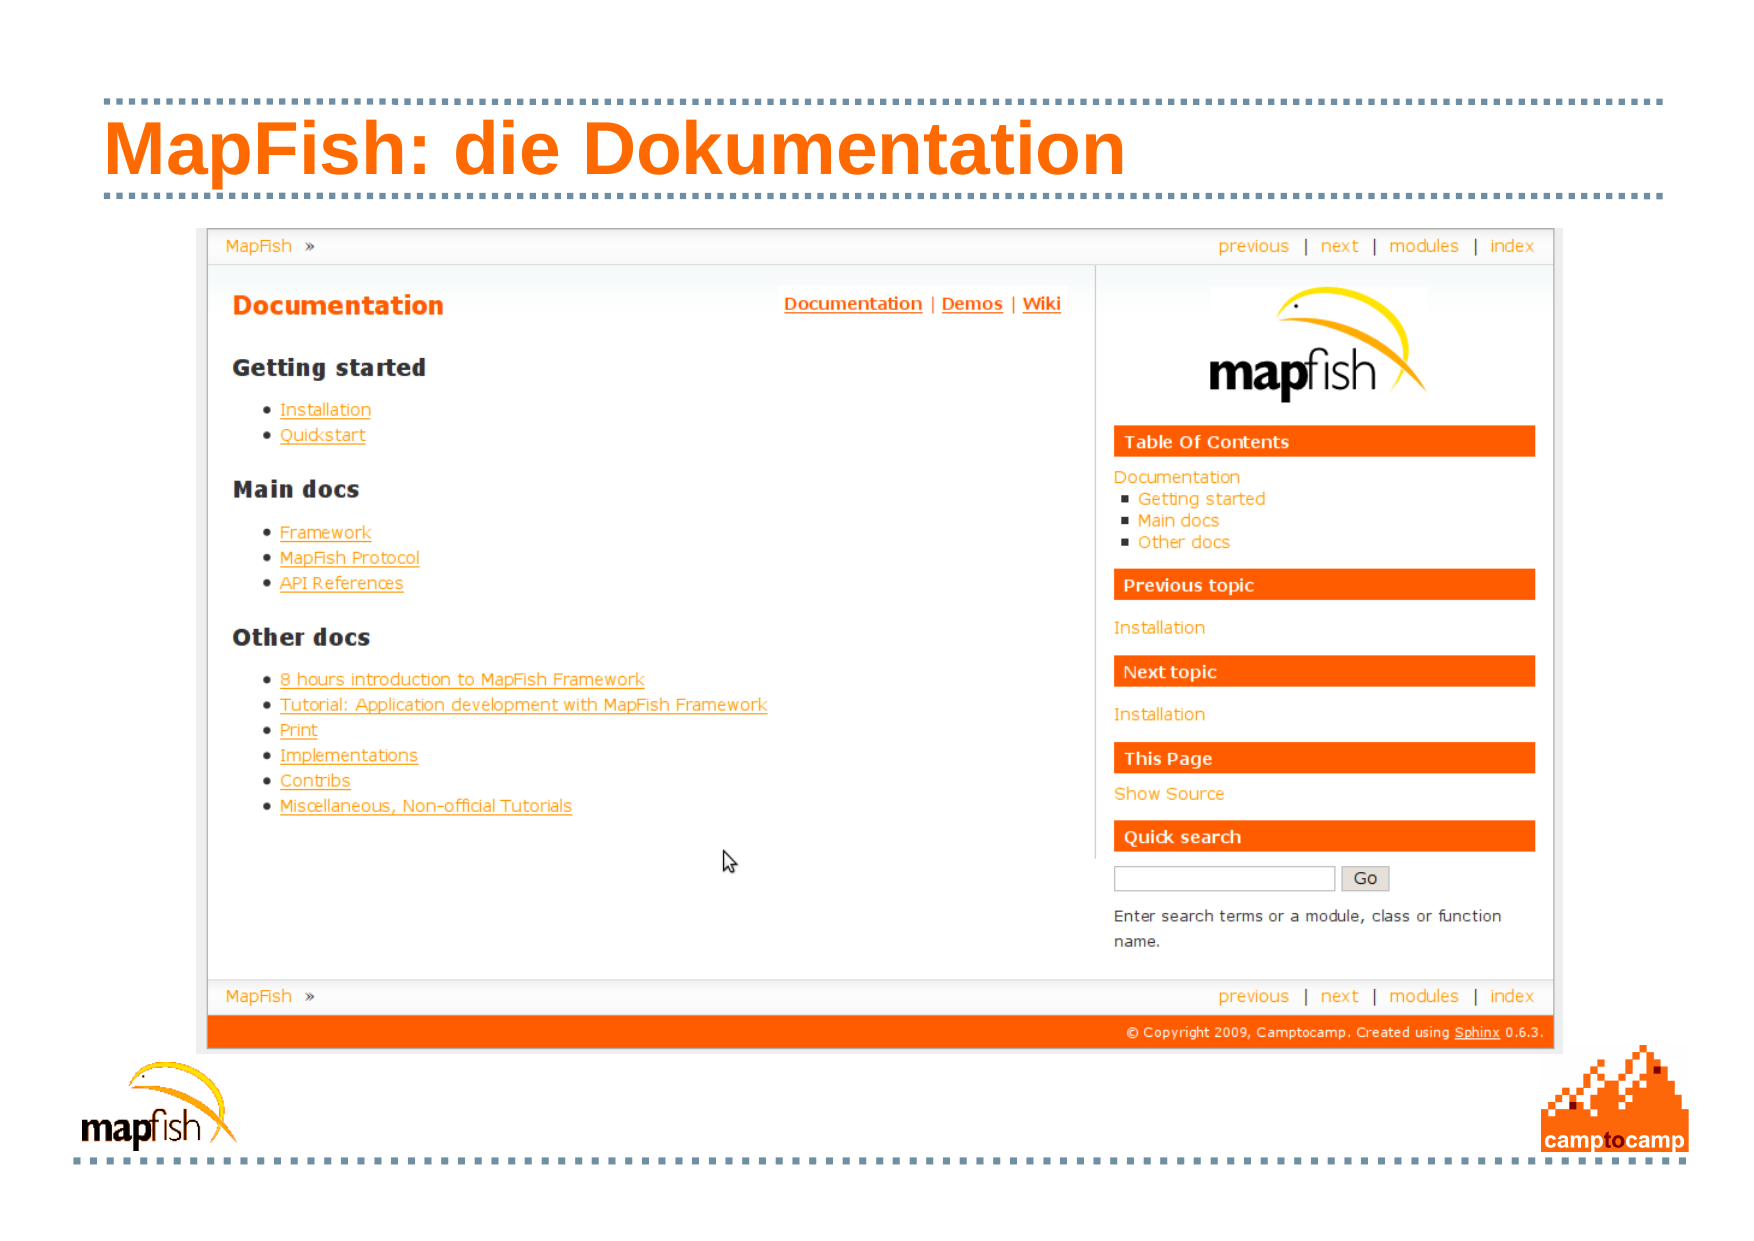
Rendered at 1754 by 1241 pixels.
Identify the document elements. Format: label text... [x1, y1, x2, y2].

picture [82, 1062, 237, 1151]
title MapFish: die Dokumentation [103, 97, 1660, 200]
picture [196, 228, 1689, 1152]
